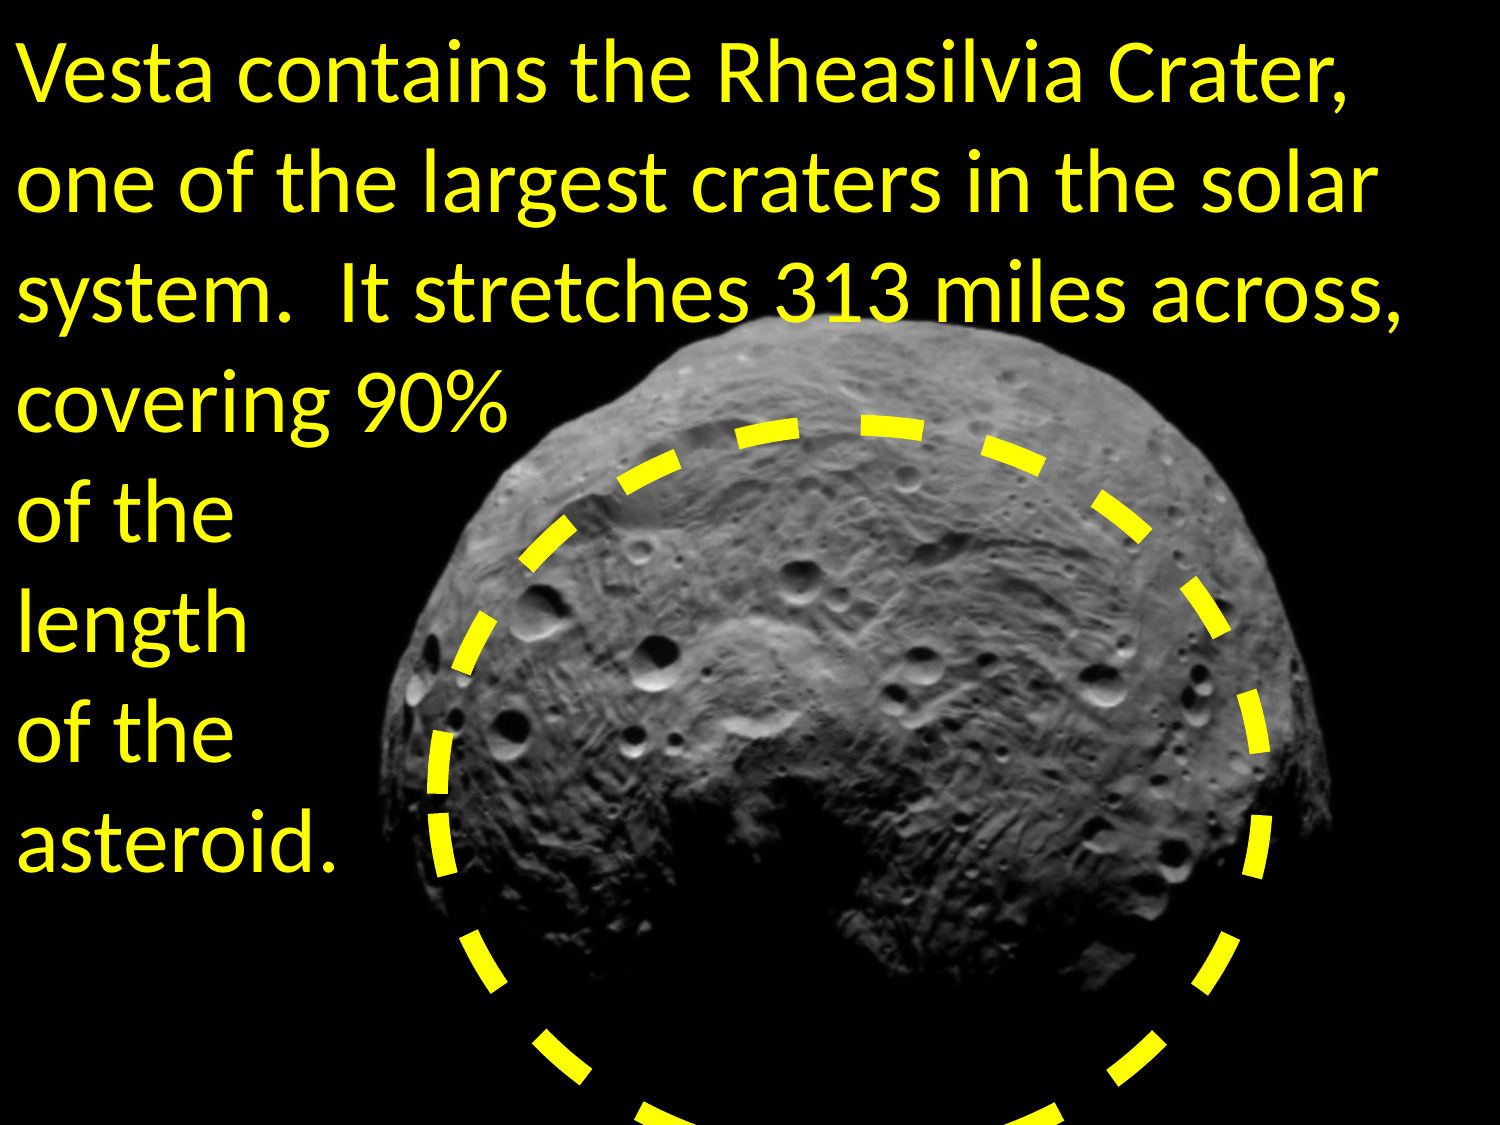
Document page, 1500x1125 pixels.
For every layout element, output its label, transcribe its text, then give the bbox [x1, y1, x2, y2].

text_box Vesta contains the Rheasilvia Crater, one of the largest craters in the solar system. It stretches 313 miles across, covering 90% of the length of the asteroid. [0, 3, 1500, 907]
picture [362, 907, 1354, 1125]
